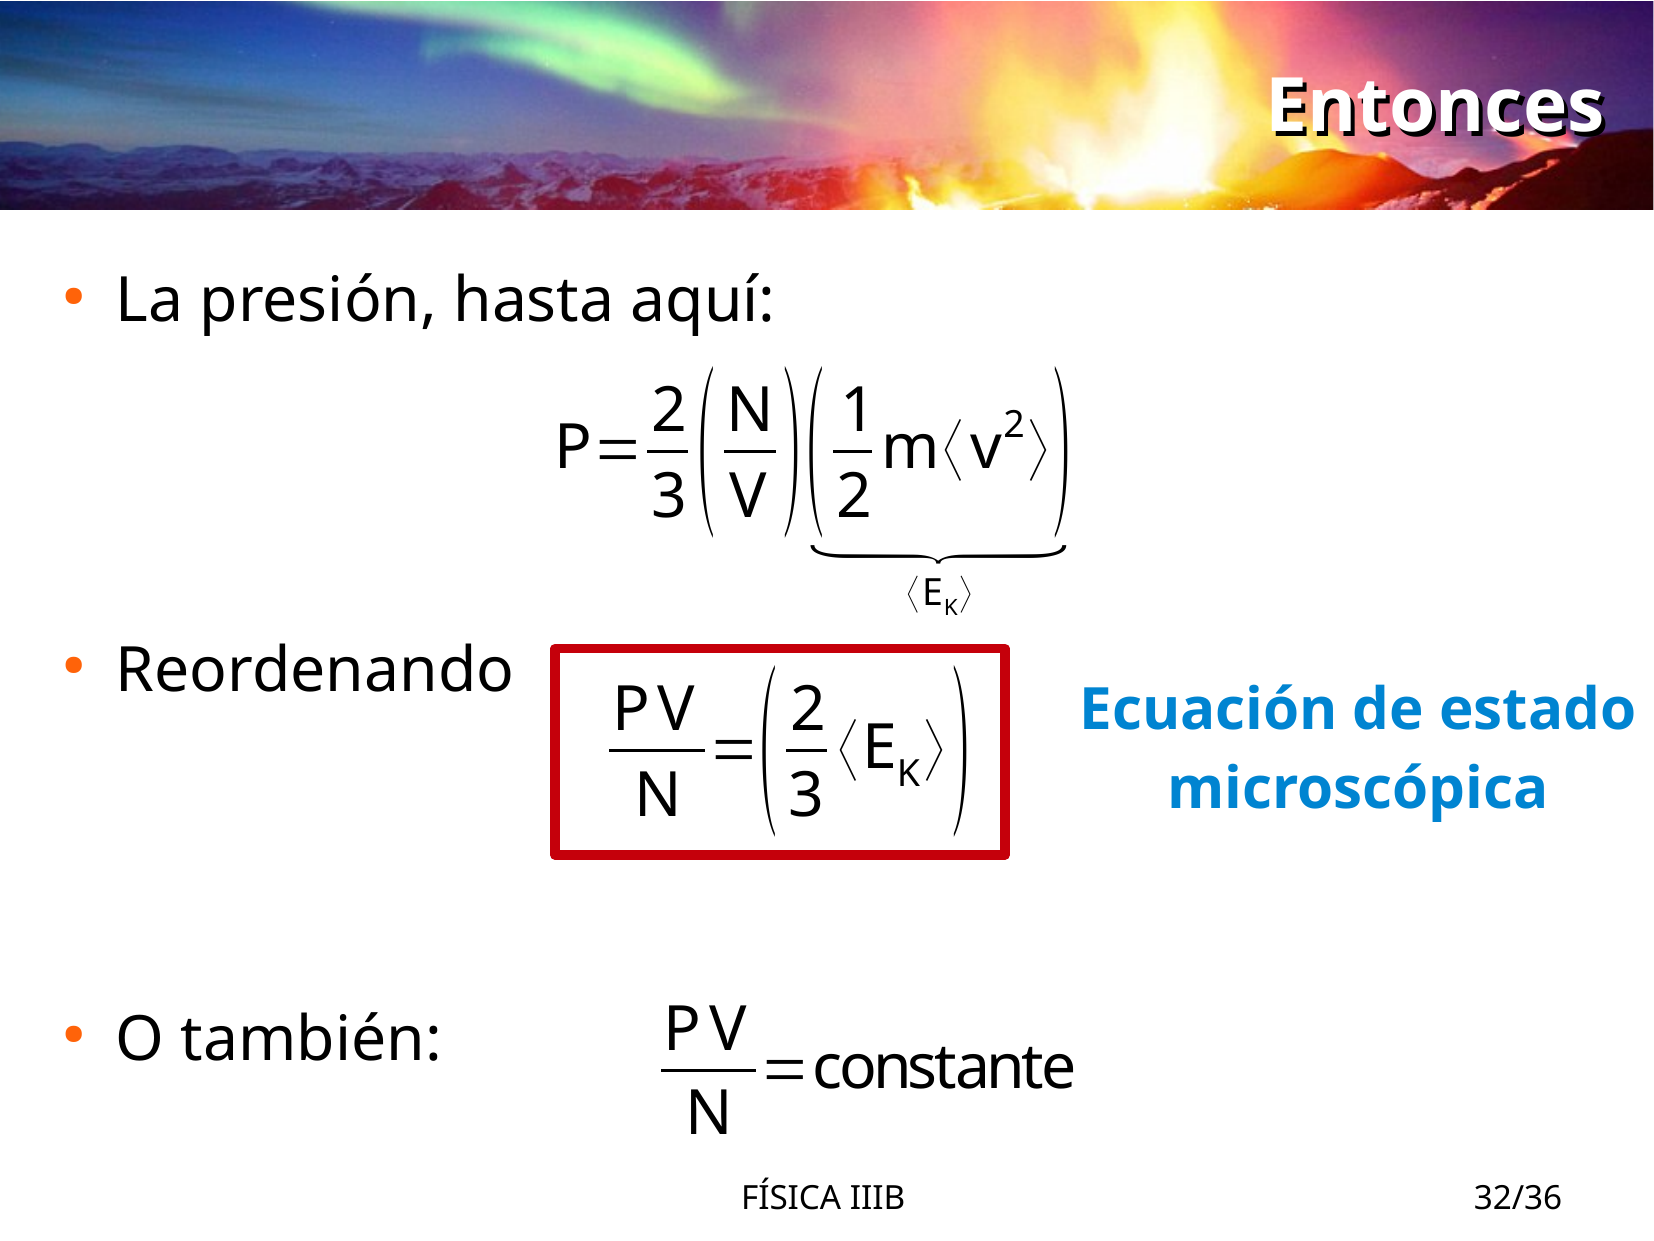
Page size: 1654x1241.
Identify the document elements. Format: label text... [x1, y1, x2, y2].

chart [600, 661, 978, 841]
picture [0, 1, 1654, 210]
title Entonces [45, 15, 1606, 191]
chart [651, 989, 1082, 1152]
chart [548, 362, 1080, 622]
text_box Ecuación de estado microscópica [1065, 660, 1654, 817]
list La presión, hasta aquí: Reordenando O también: [45, 255, 1606, 1156]
